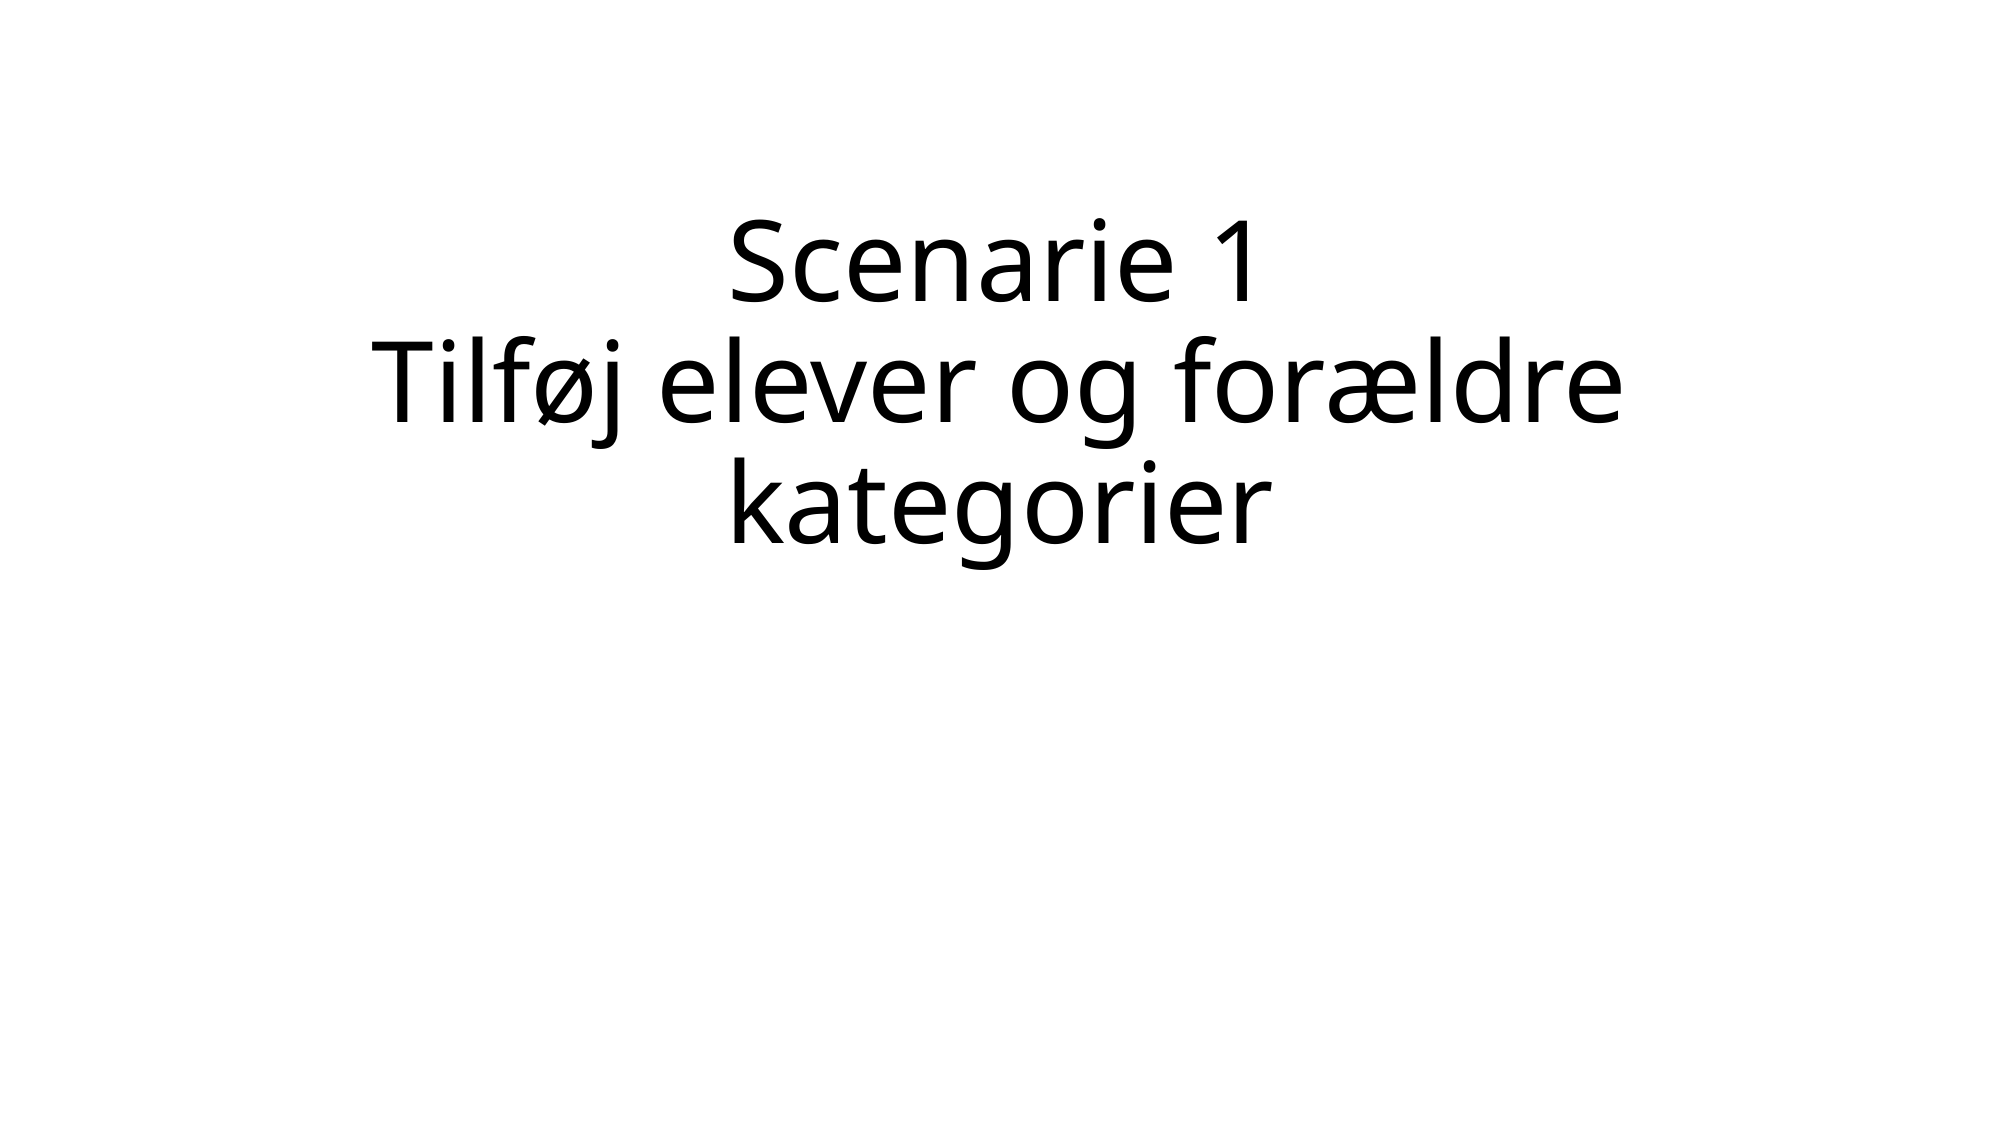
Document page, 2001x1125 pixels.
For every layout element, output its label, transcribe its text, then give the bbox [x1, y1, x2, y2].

title Scenarie 1 Tilføj elever og forældre kategorier [249, 184, 1750, 576]
